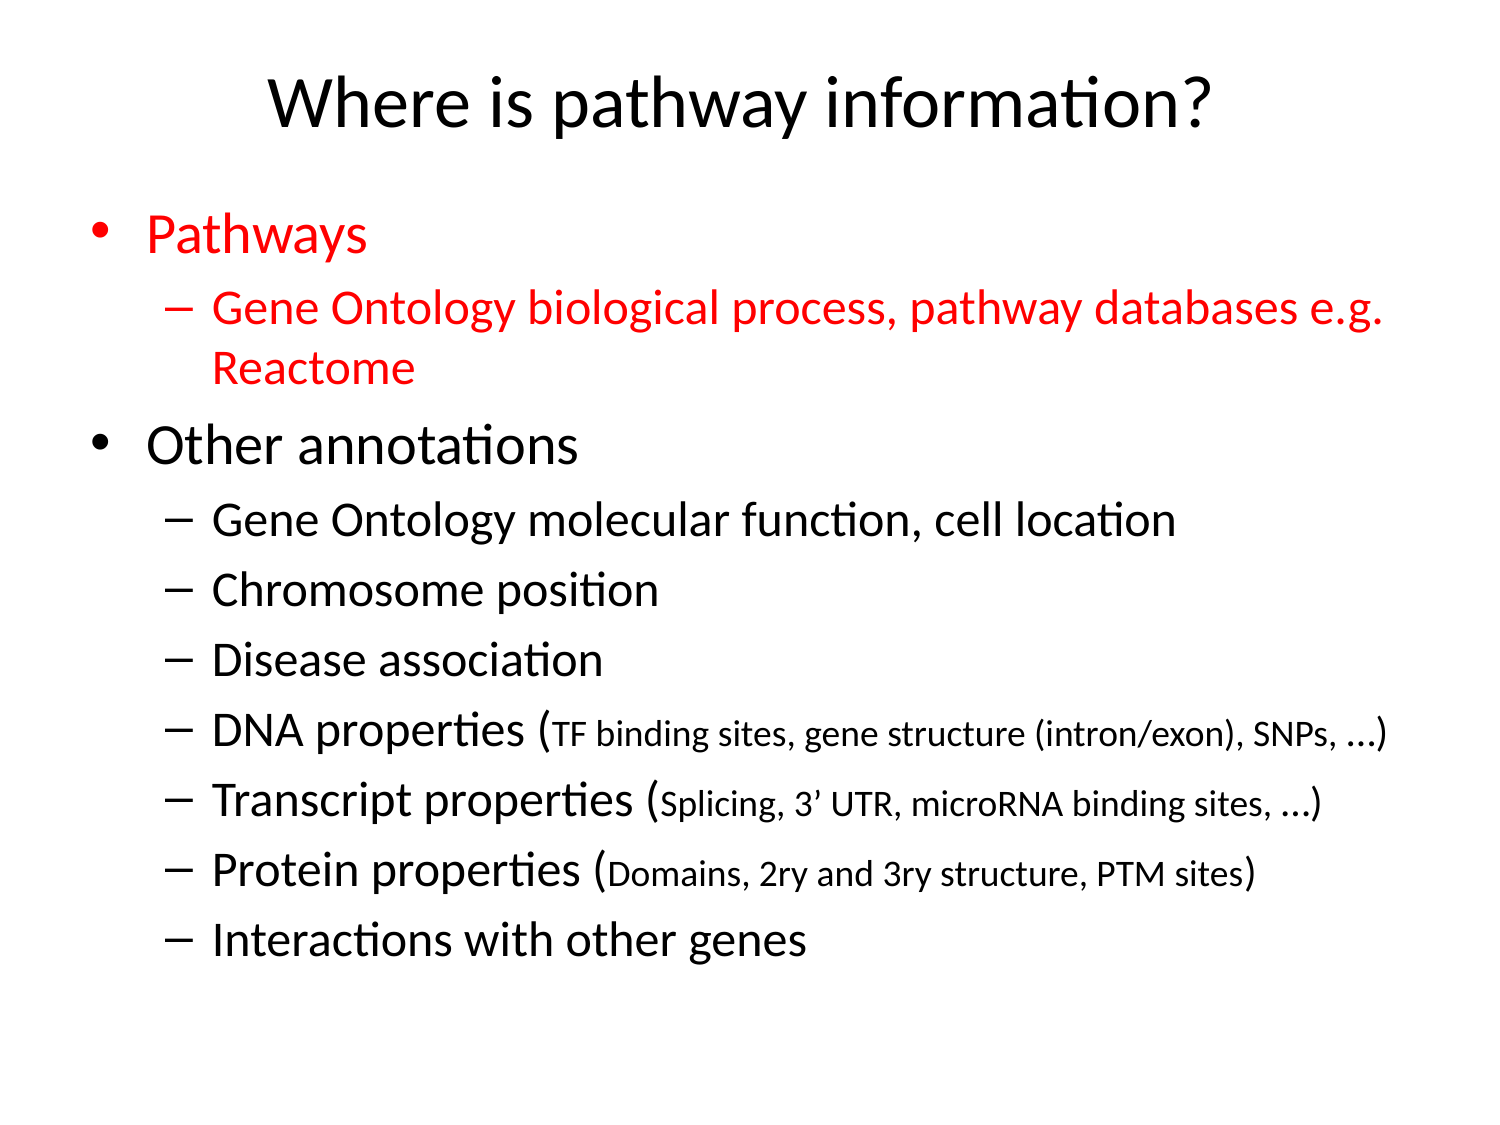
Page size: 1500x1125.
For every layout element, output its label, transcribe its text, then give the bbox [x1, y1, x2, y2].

list Pathways Gene Ontology biological process, pathway databases e.g. Reactome Other annotations Gene Ontology molecular function, cell location Chromosome position Disease association DNA properties (TF binding sites, gene structure (intron/exon), SNPs, …) Transcript properties (Splicing, 3’ UTR, microRNA binding sites, …) Protein properties (Domains, 2ry and 3ry structure, PTM sites) Interactions with other genes [75, 187, 1425, 1005]
title Where is pathway information? [75, 45, 1425, 150]
